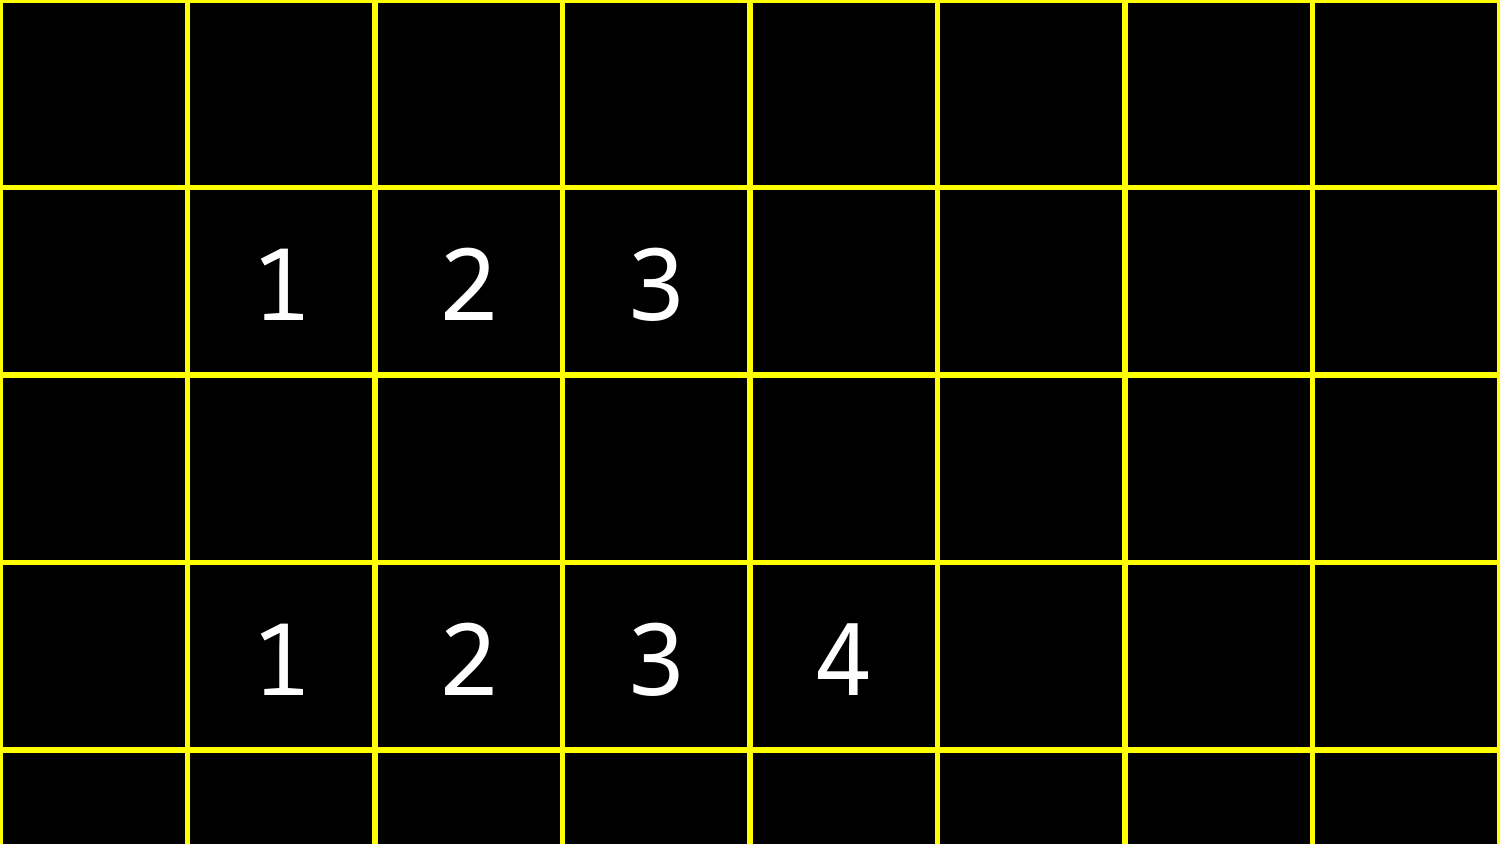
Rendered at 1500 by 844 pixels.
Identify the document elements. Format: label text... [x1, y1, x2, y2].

table_cell [1128, 190, 1310, 372]
table_cell [1128, 378, 1310, 560]
table_cell [565, 753, 747, 844]
table_cell [1315, 190, 1497, 372]
table_header [565, 3, 747, 185]
table_cell [753, 378, 935, 560]
table_header [1315, 3, 1497, 185]
table_cell 1 [190, 565, 372, 747]
table_cell [3, 378, 185, 560]
table_header [378, 3, 560, 185]
table_cell [940, 190, 1122, 372]
table_cell 2 [378, 190, 560, 372]
table_cell [3, 753, 185, 844]
table_cell [190, 378, 372, 560]
table_cell 4 [753, 565, 935, 747]
table_header [1128, 3, 1310, 185]
table_cell 2 [378, 565, 560, 747]
table_cell 3 [565, 565, 747, 747]
table_header [753, 3, 935, 185]
table_cell [940, 378, 1122, 560]
table_cell [1128, 753, 1310, 844]
table_cell 1 [190, 190, 372, 372]
table_cell 3 [565, 190, 747, 372]
table_cell [1315, 378, 1497, 560]
table_cell [1128, 565, 1310, 747]
table_header [3, 3, 185, 185]
table_header [940, 3, 1122, 185]
table_cell [3, 565, 185, 747]
table_cell [378, 753, 560, 844]
table_cell [190, 753, 372, 844]
table_cell [378, 378, 560, 560]
table_cell [1315, 753, 1497, 844]
table_cell [940, 565, 1122, 747]
table_cell [940, 753, 1122, 844]
table_cell [753, 753, 935, 844]
table_header [190, 3, 372, 185]
table_cell [3, 190, 185, 372]
table_cell [1315, 565, 1497, 747]
table_cell [565, 378, 747, 560]
table_cell [753, 190, 935, 372]
